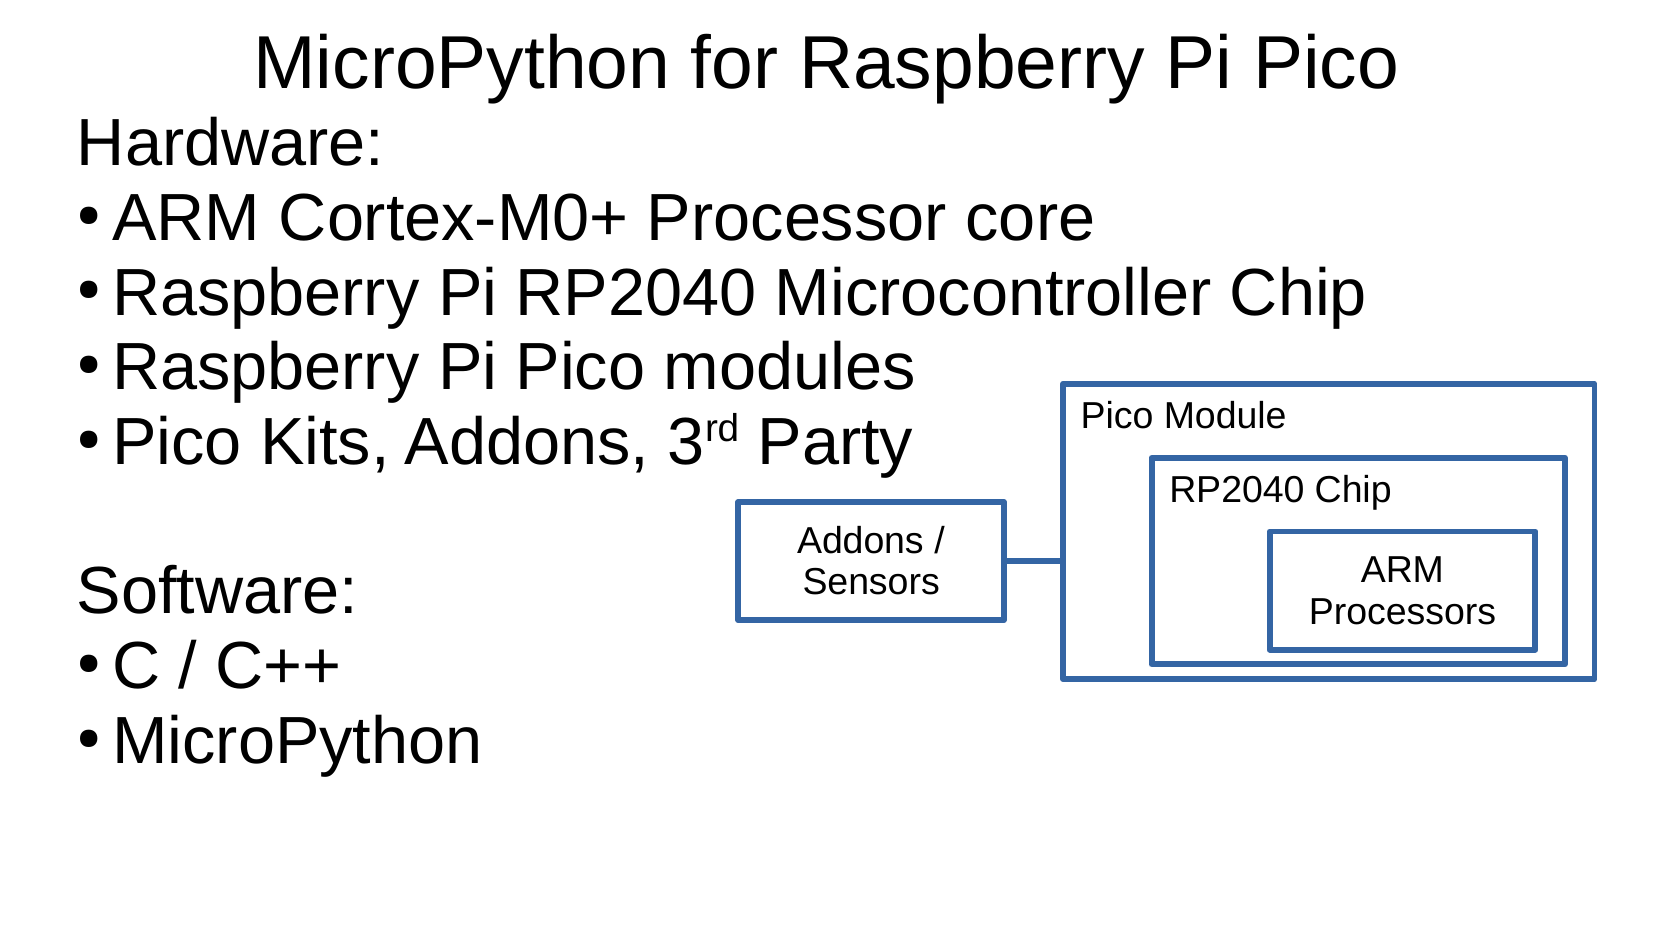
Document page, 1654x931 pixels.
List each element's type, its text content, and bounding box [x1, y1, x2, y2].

text_box Addons / Sensors [738, 501, 1004, 621]
title MicroPython for Raspberry Pi Pico [82, 20, 1571, 105]
text_box Pico Module [1062, 383, 1595, 680]
text_box Hardware: ARM Cortex-M0+ Processor core Raspberry Pi RP2040 Microcontroller Chip Raspberry Pi Pico modules Pico Kits, Addons, 3rd Party Software: C / C++ MicroPython [76, 104, 1565, 778]
